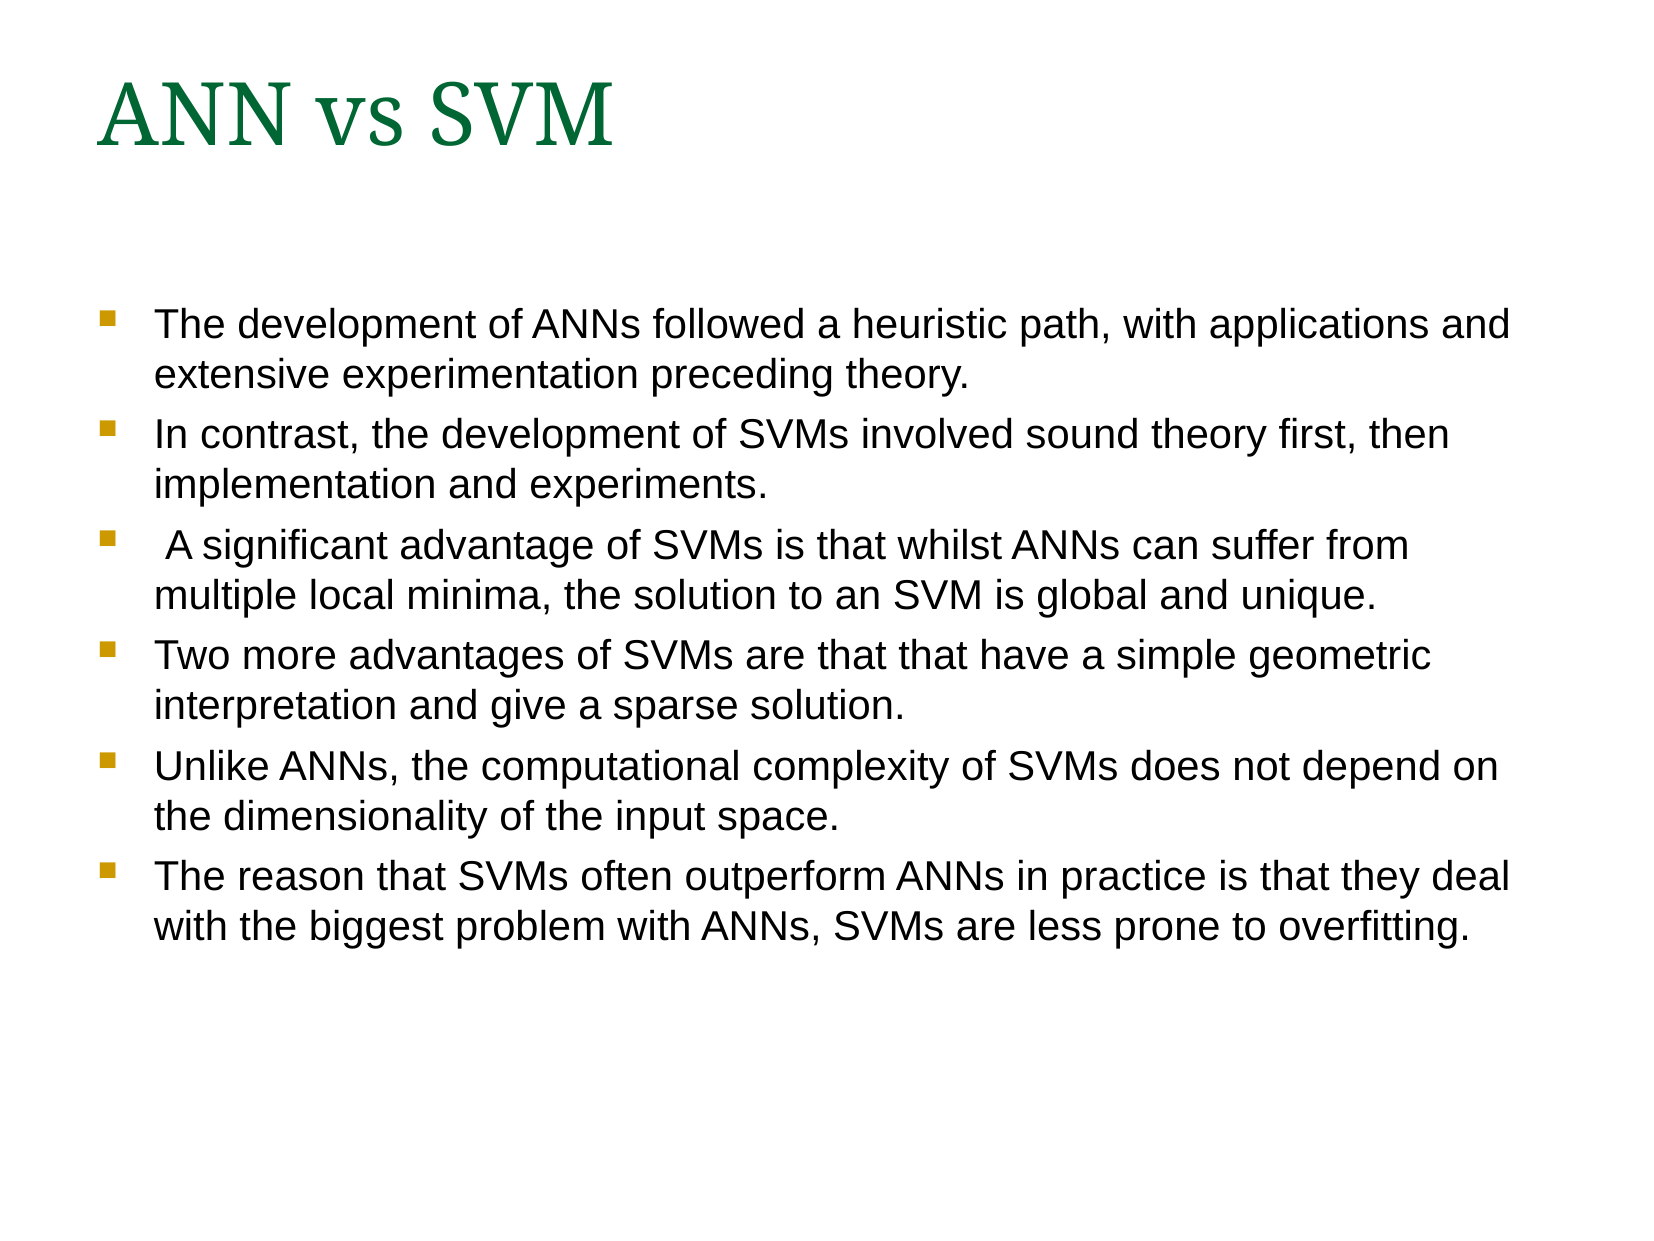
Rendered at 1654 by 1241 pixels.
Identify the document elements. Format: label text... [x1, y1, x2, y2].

text_box ANN vs SVM [82, 50, 1571, 257]
text_box The development of ANNs followed a heuristic path, with applications and extensive experimentation preceding theory. In contrast, the development of SVMs involved sound theory first, then implementation and experiments. A significant advantage of SVMs is that whilst ANNs can suffer from multiple local minima, the solution to an SVM is global and unique. Two more advantages of SVMs are that that have a simple geometric interpretation and give a sparse solution. Unlike ANNs, the computational complexity of SVMs does not depend on the dimensionality of the input space. The reason that SVMs often outperform ANNs in practice is that they deal with the biggest problem with ANNs, SVMs are less prone to overfitting. [82, 289, 1571, 1109]
